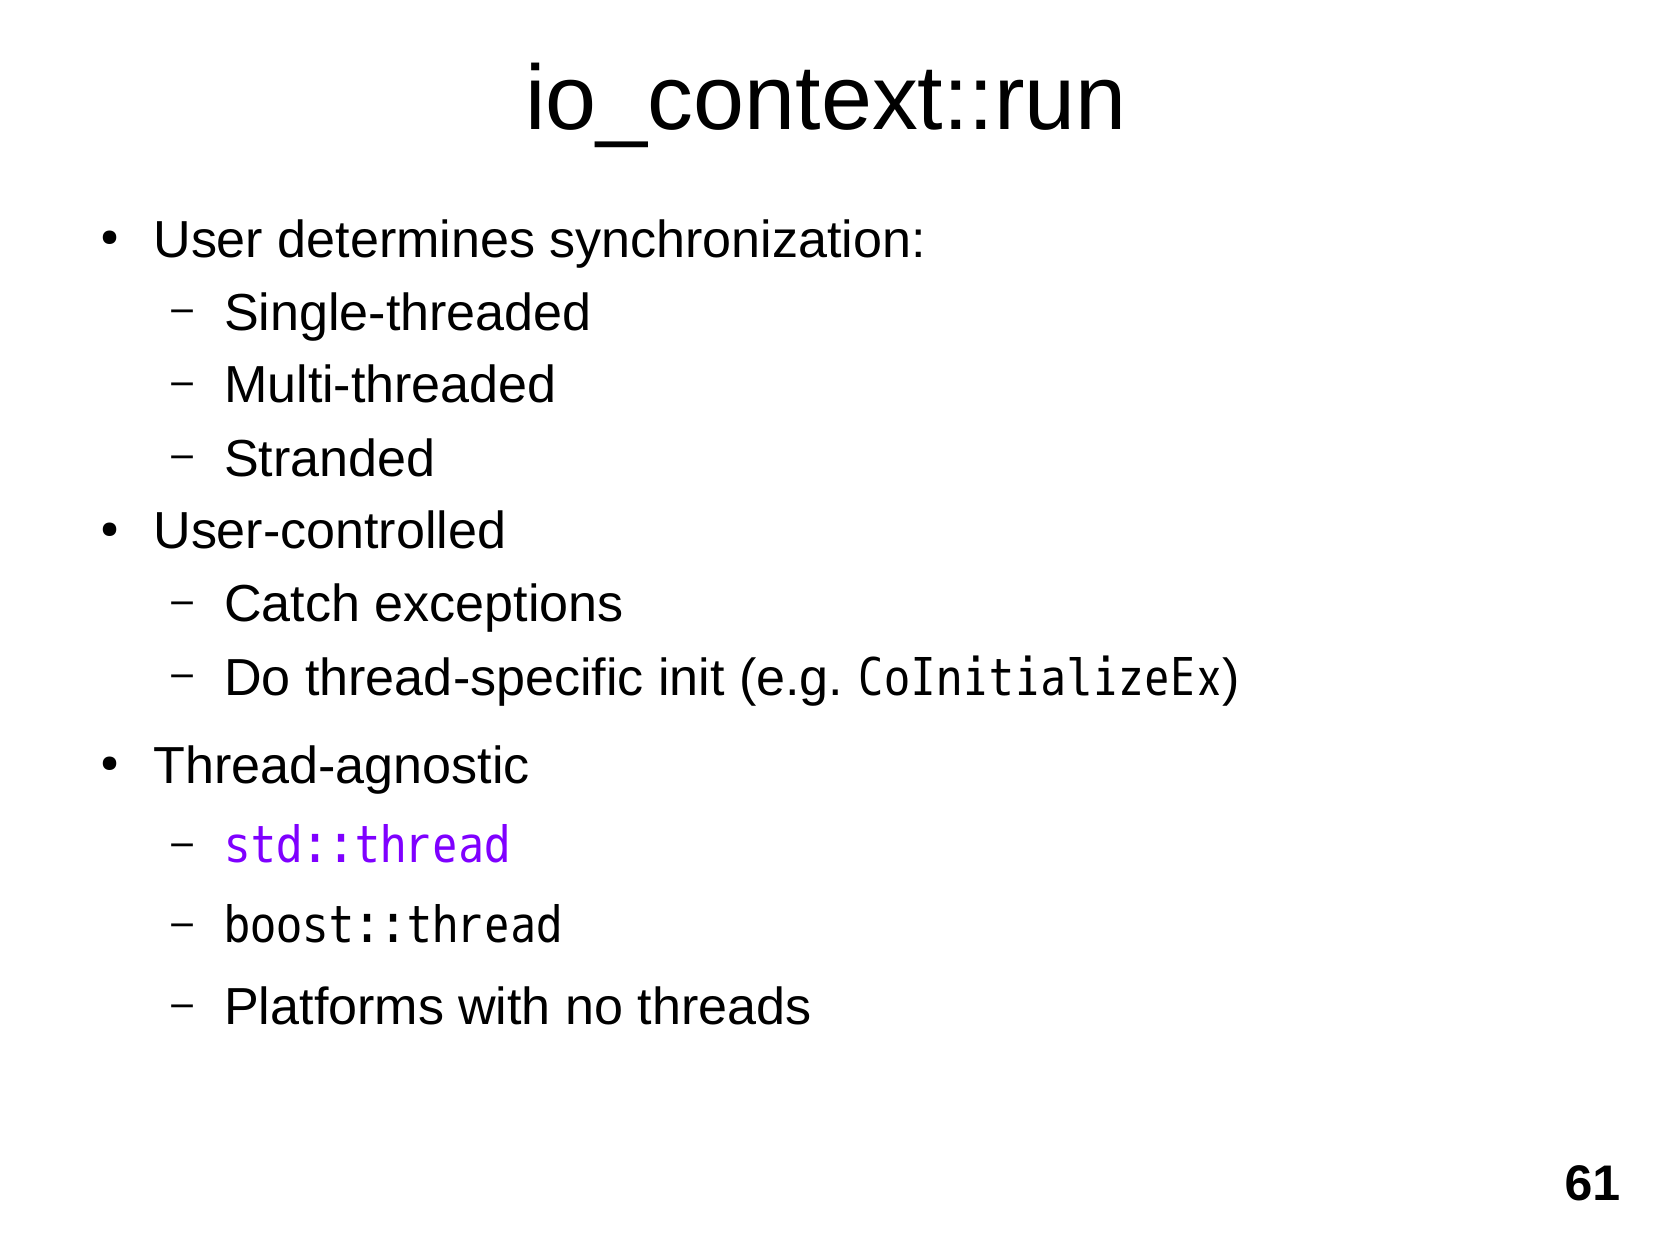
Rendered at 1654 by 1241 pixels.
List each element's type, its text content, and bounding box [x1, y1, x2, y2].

title io_context::run [82, 15, 1571, 181]
list User determines synchronization: Single-threaded Multi-threaded Stranded User-controlled Catch exceptions Do thread-specific init (e.g. CoInitializeEx) Thread-agnostic std::thread boost::thread Platforms with no threads [82, 210, 1571, 1126]
